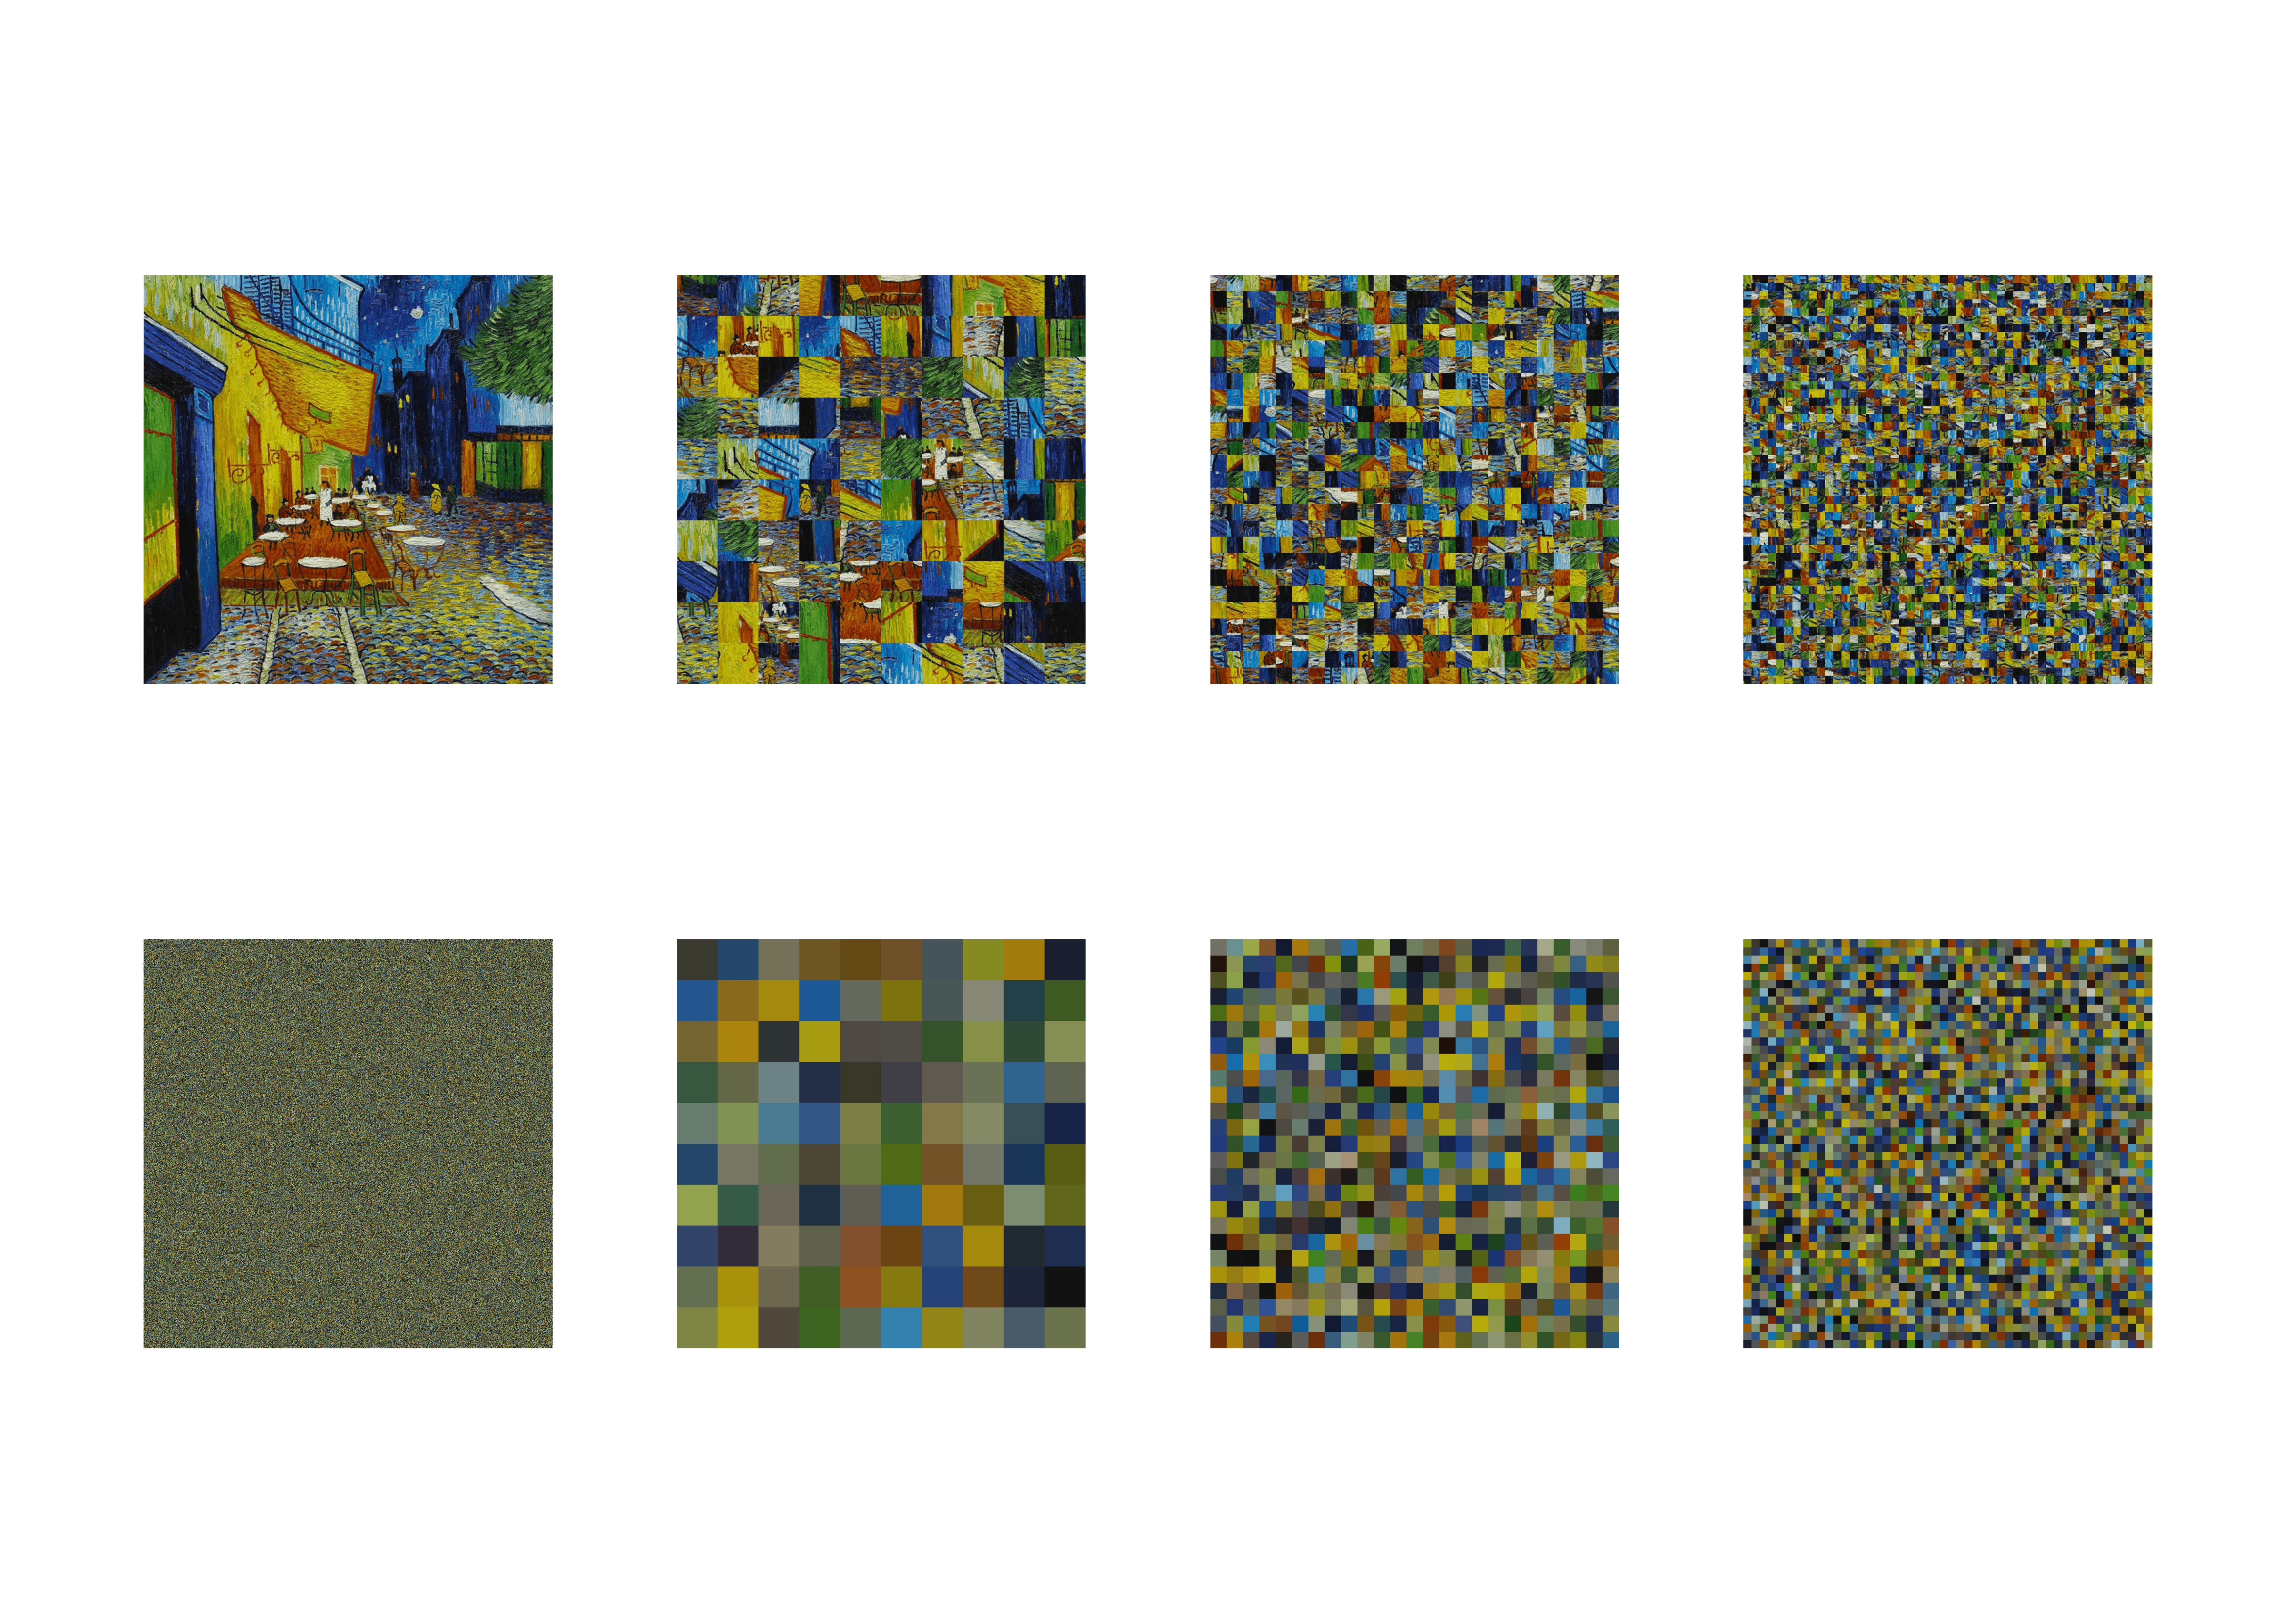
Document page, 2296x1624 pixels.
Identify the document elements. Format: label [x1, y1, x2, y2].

picture [677, 939, 1086, 1348]
picture [1210, 939, 1619, 1348]
picture [1743, 275, 2152, 684]
picture [1743, 939, 2152, 1348]
picture [144, 939, 553, 1348]
picture [144, 275, 553, 684]
picture [677, 275, 1086, 684]
picture [1210, 275, 1619, 684]
